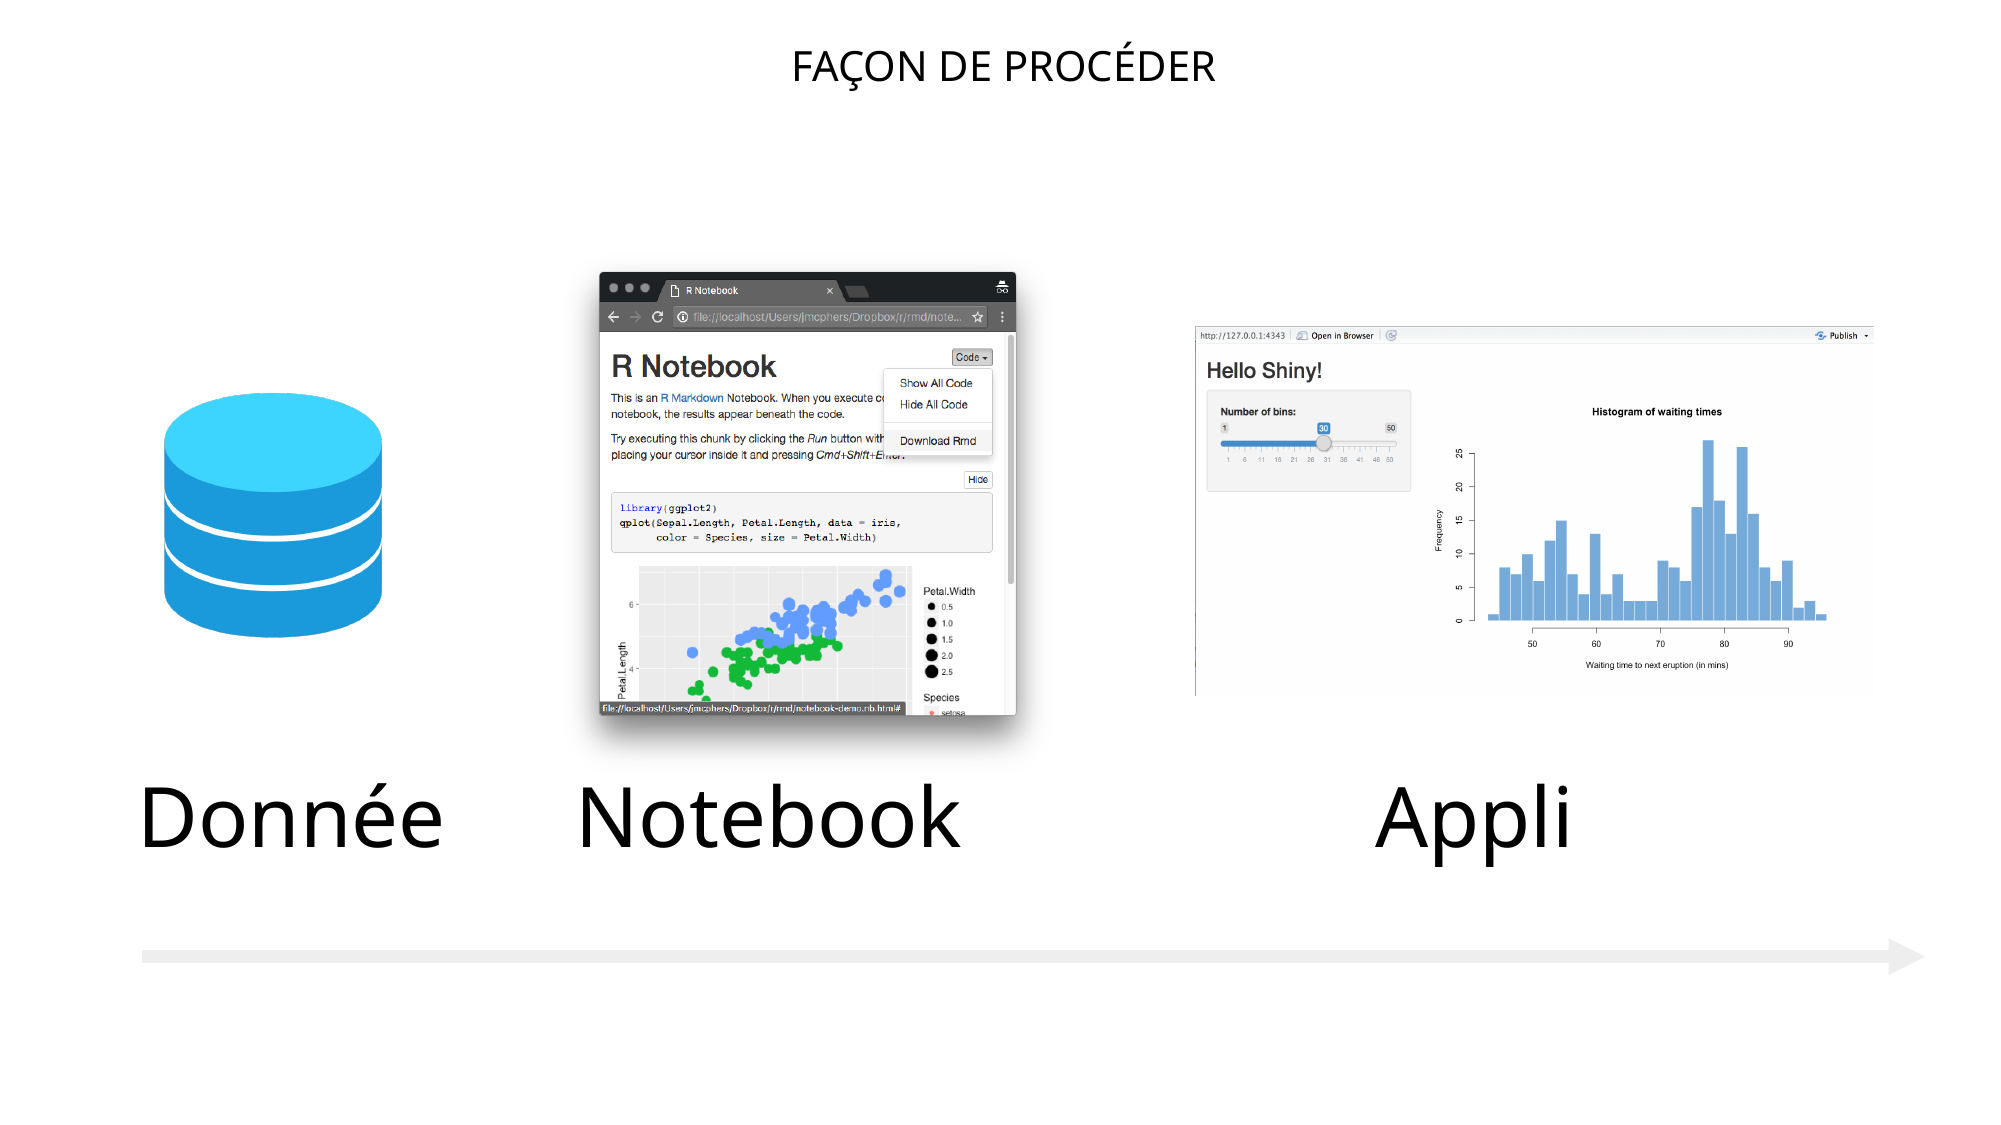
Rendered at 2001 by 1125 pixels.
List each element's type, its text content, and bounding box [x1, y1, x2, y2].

picture [555, 246, 1060, 750]
picture [132, 374, 414, 656]
text_box Façon de procéder [0, 0, 2000, 130]
text_box Donnée Notebook Appli [122, 750, 1943, 898]
picture [1195, 326, 1874, 696]
